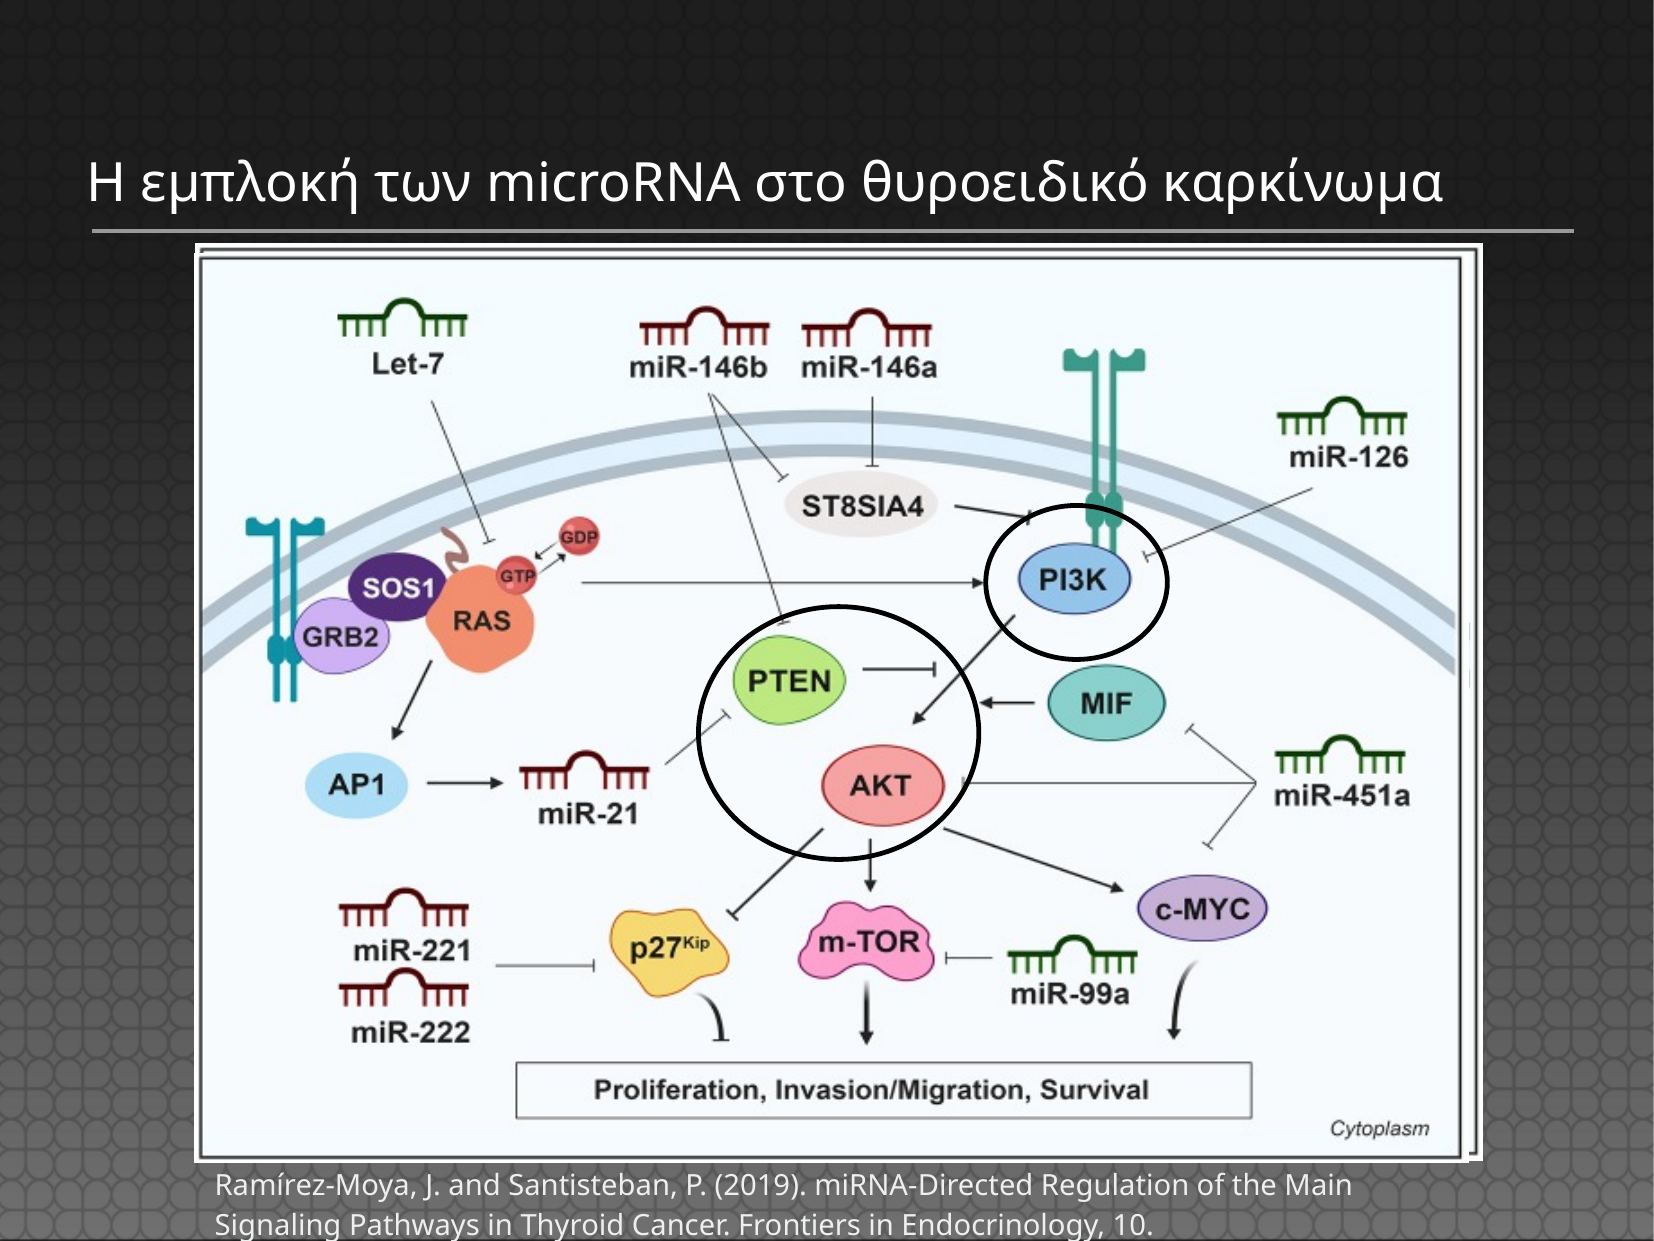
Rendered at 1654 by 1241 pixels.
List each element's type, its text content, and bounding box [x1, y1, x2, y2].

picture [0, 0, 1654, 1241]
title Η εμπλοκή των microRNA στο θυροειδικό καρκίνωμα [86, 112, 1576, 249]
text_box Ramírez-Moya, J. and Santisteban, P. (2019). miRNA-Directed Regulation of the Main Signaling Pathways in Thyroid Cancer. Frontiers in Endocrinology, 10. [199, 1163, 1448, 1241]
